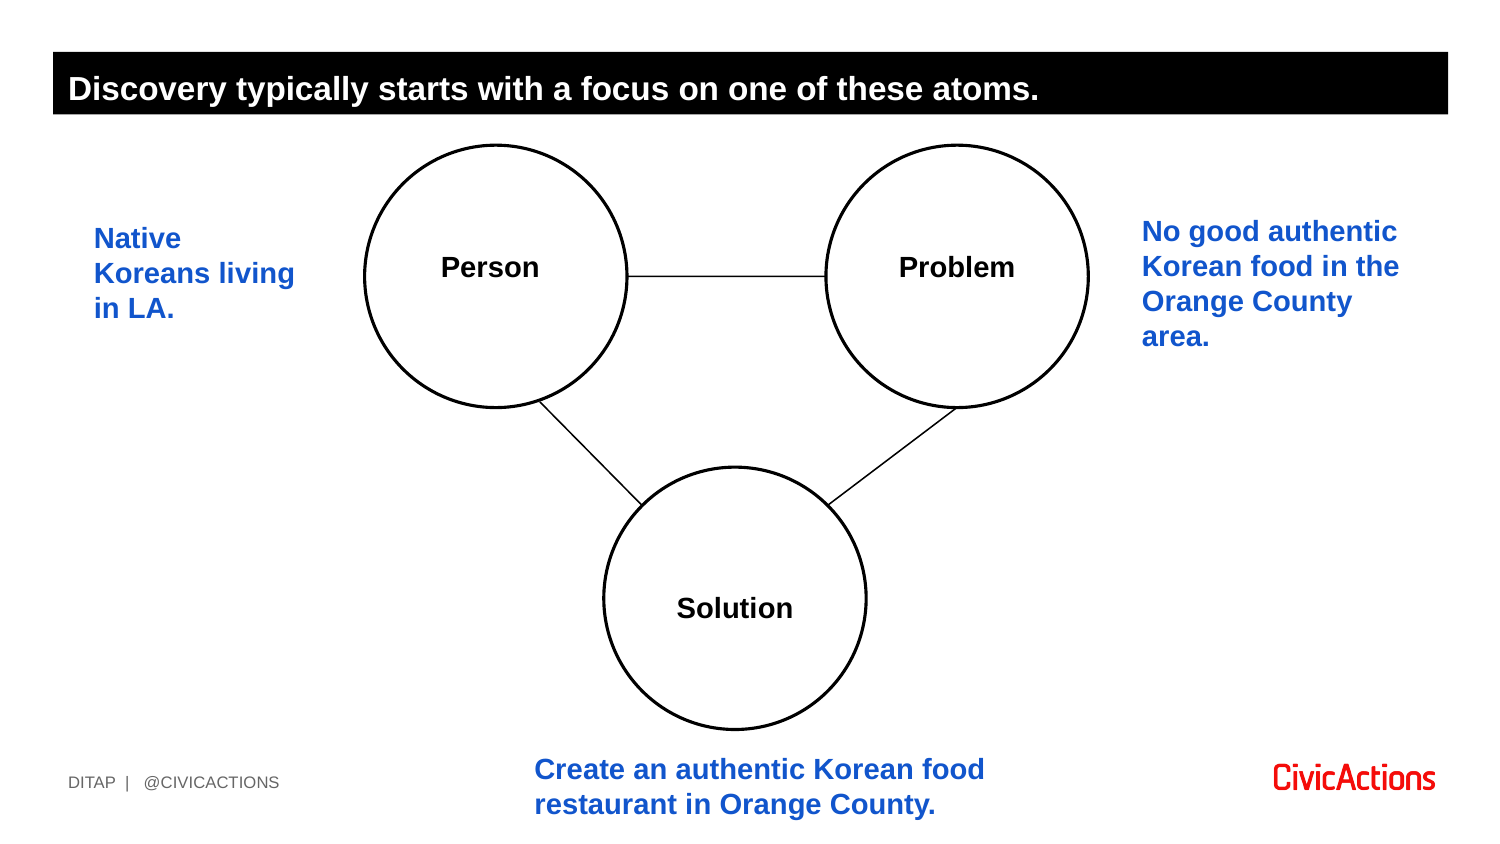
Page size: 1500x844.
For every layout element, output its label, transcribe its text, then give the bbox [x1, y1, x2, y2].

text_box Problem [866, 233, 1049, 335]
text_box No good authentic Korean food in the Orange County area. [1126, 197, 1433, 356]
picture [1271, 758, 1438, 795]
text_box Create an authentic Korean food restaurant in Orange County. [519, 735, 1025, 844]
text_box Solution [643, 574, 827, 675]
text_box Native Koreans living in LA. [78, 204, 314, 364]
text_box Person [399, 233, 582, 335]
title Discovery typically starts with a focus on one of these atoms. [53, 51, 1449, 115]
